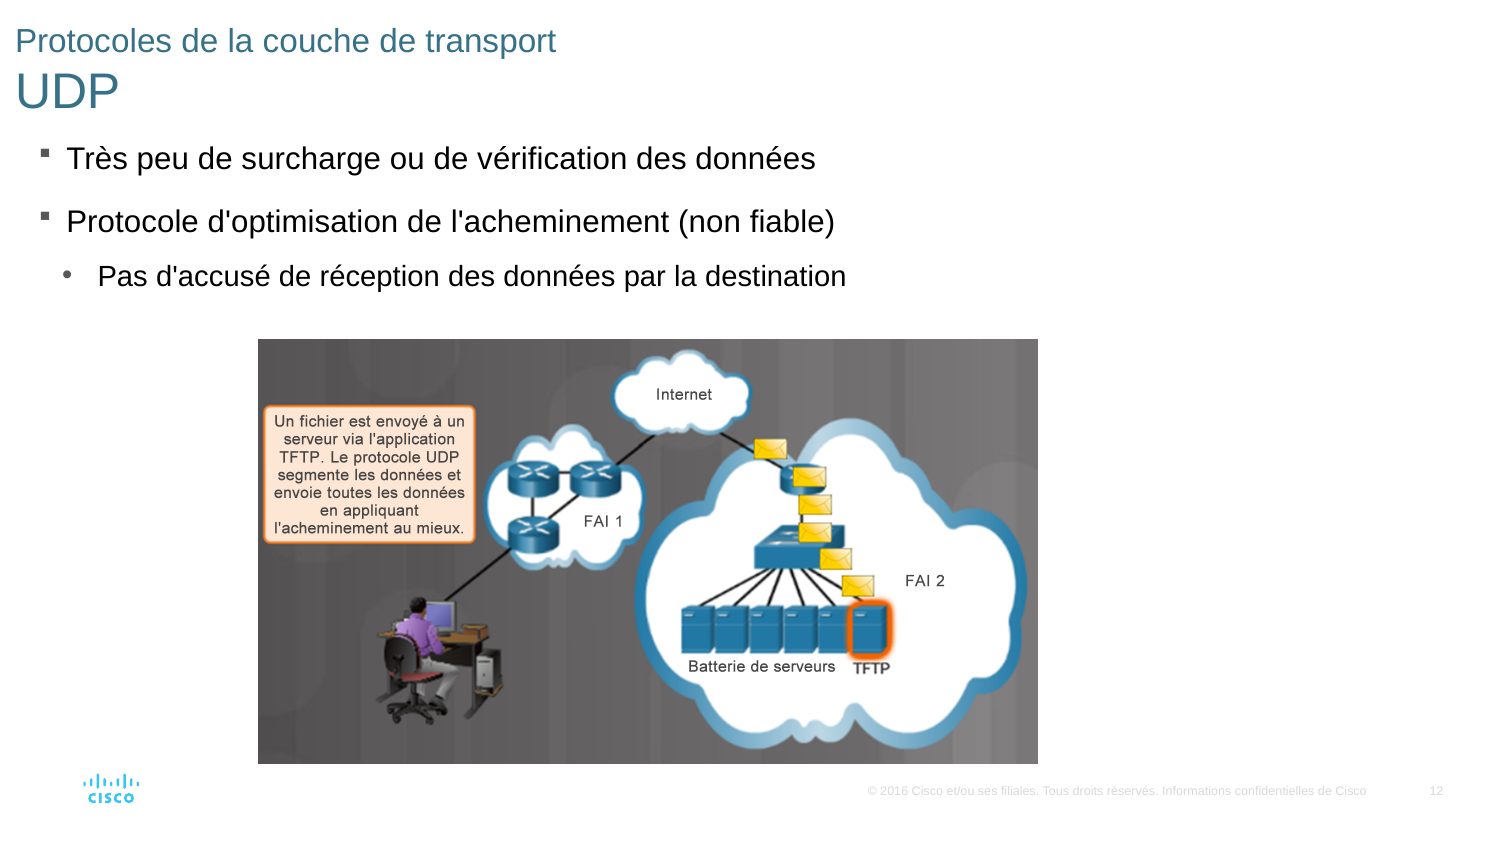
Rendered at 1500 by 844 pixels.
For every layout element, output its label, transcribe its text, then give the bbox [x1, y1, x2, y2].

picture [258, 339, 1038, 764]
list Très peu de surcharge ou de vérification des données Protocole d'optimisation de l'acheminement (non fiable) Pas d'accusé de réception des données par la destination [23, 131, 1242, 308]
title Protocoles de la couche de transport UDP [0, 6, 1500, 131]
